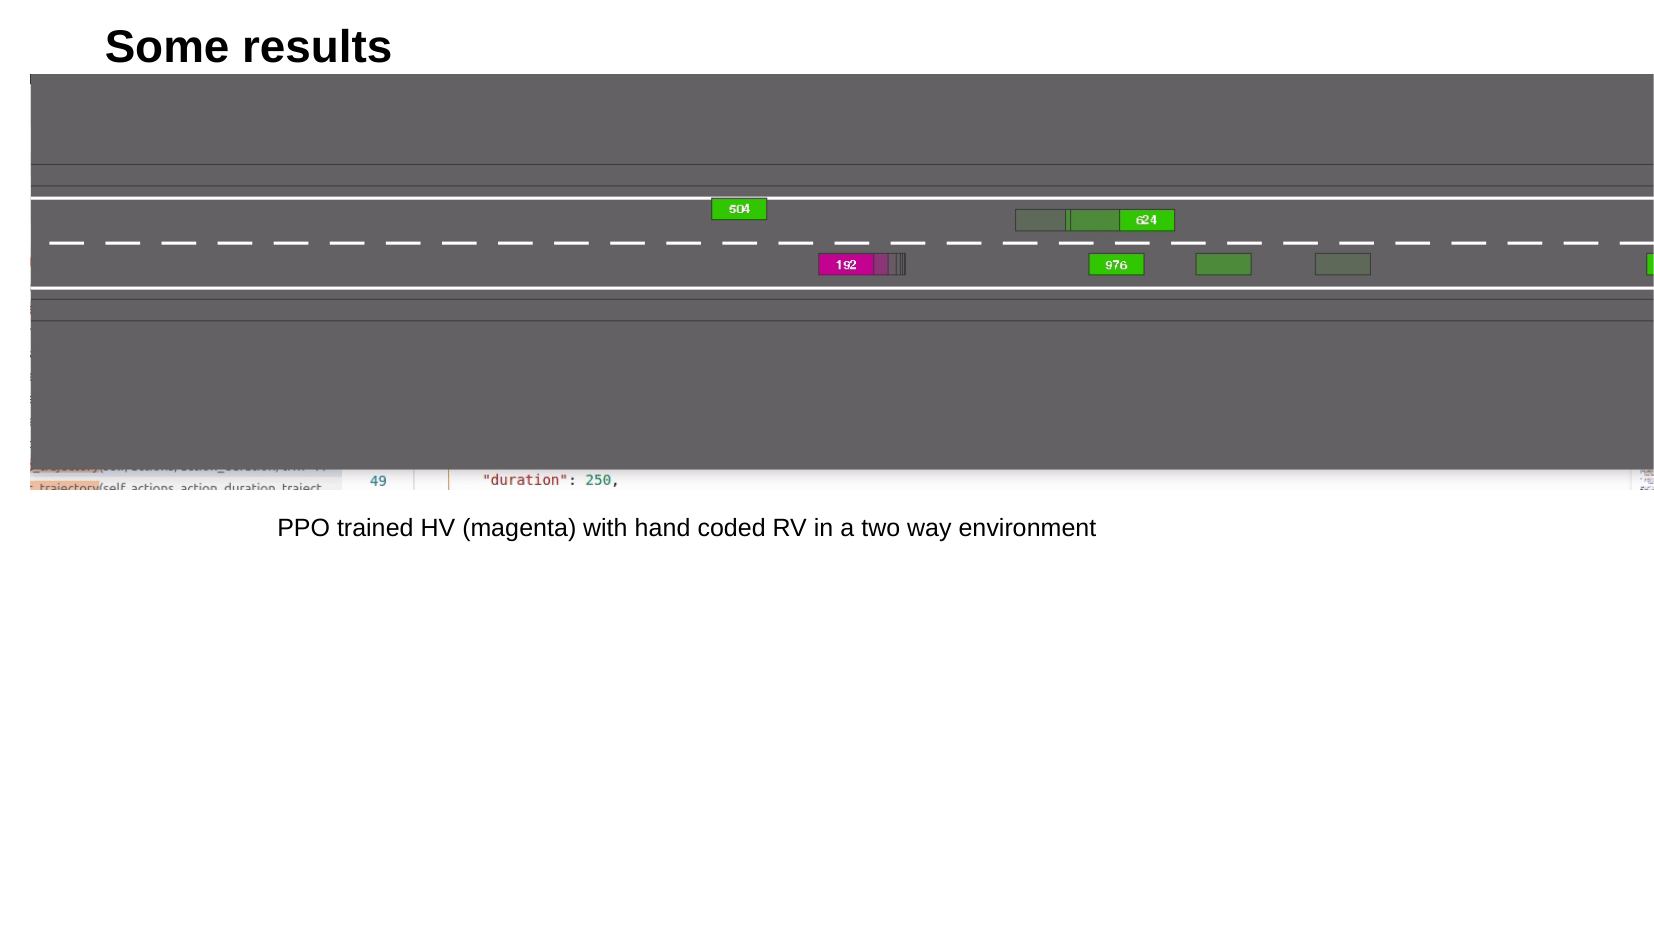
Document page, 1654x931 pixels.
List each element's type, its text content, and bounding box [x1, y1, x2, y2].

text_box PPO trained HV (magenta) with hand coded RV in a two way environment [262, 504, 1390, 552]
picture [30, 74, 1654, 490]
text_box Some results [89, 8, 690, 74]
